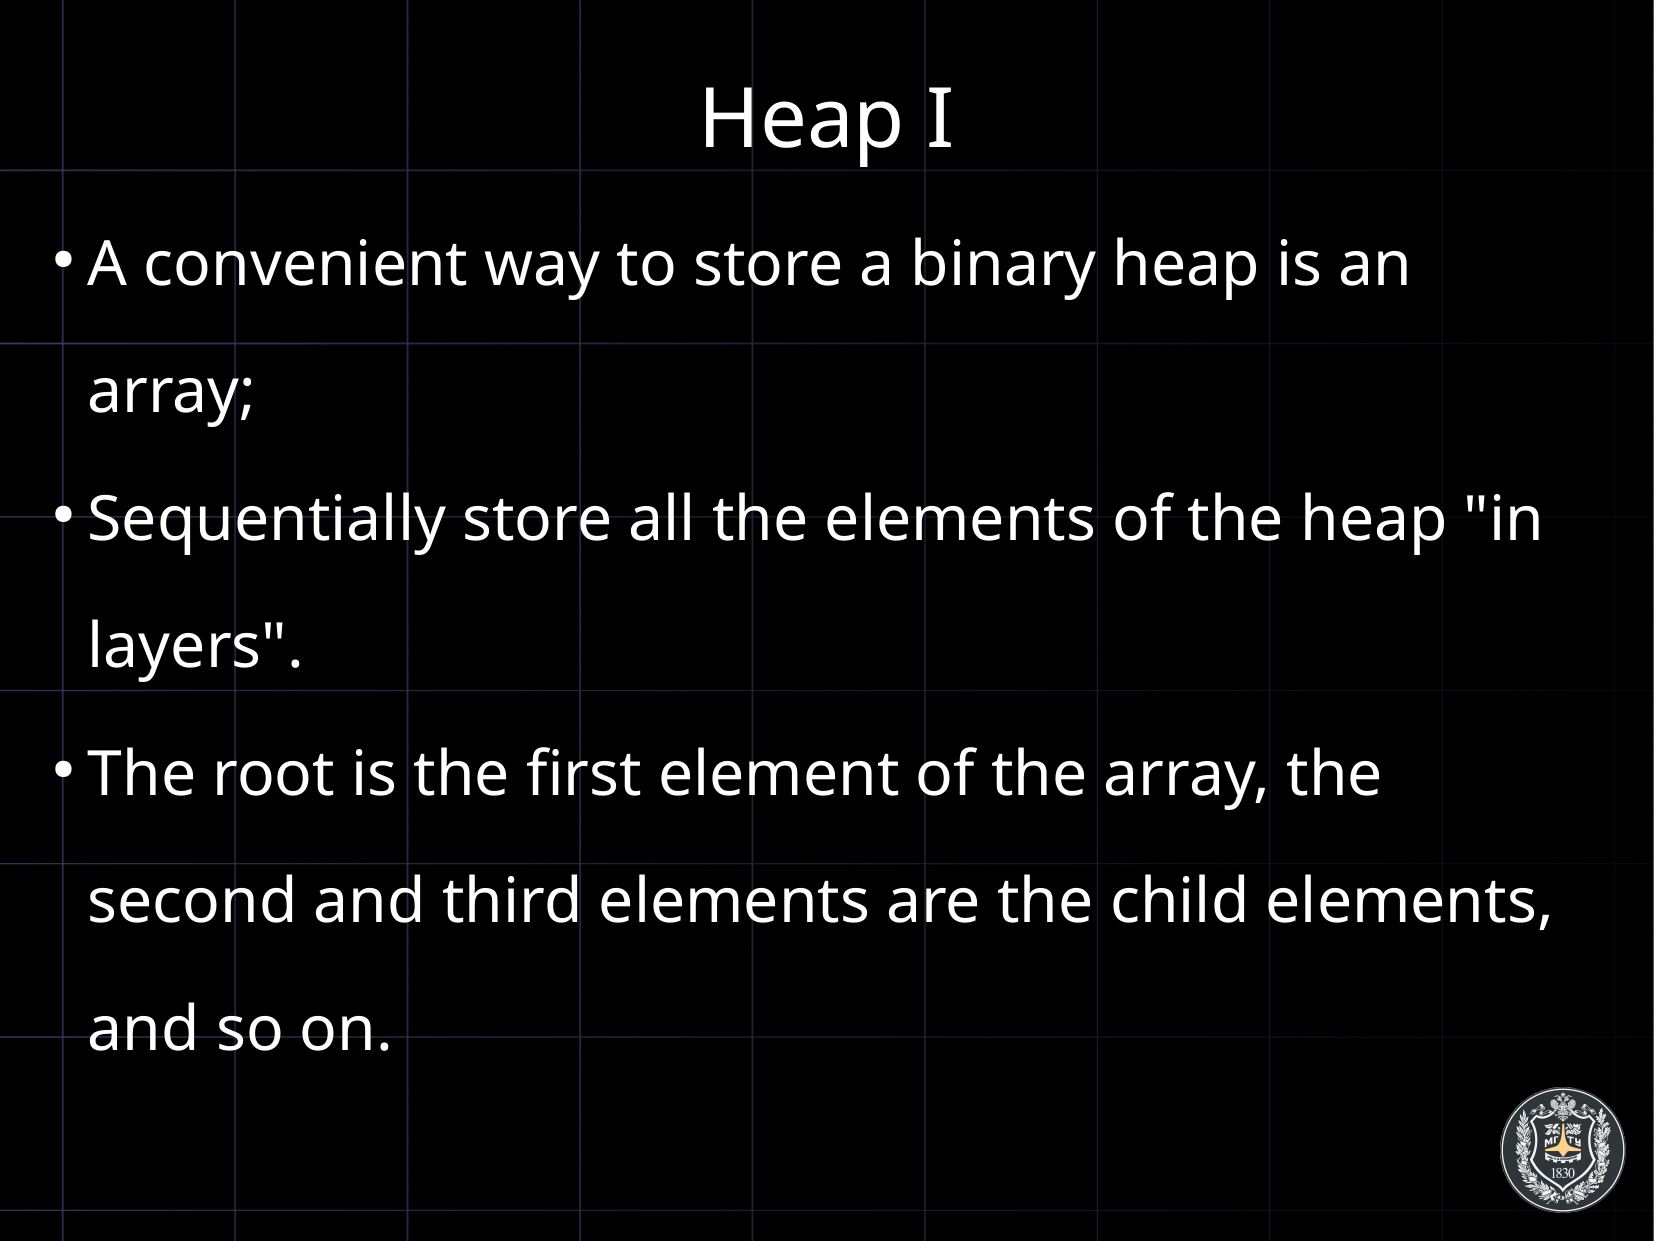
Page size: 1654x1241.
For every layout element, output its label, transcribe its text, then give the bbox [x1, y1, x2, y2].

text_box A convenient way to store a binary heap is an array; Sequentially store all the elements of the heap "in layers". The root is the first element of the array, the second and third elements are the child elements, and so on. [37, 168, 1576, 948]
title Heap I [82, 37, 1571, 168]
picture [0, 0, 1654, 1241]
